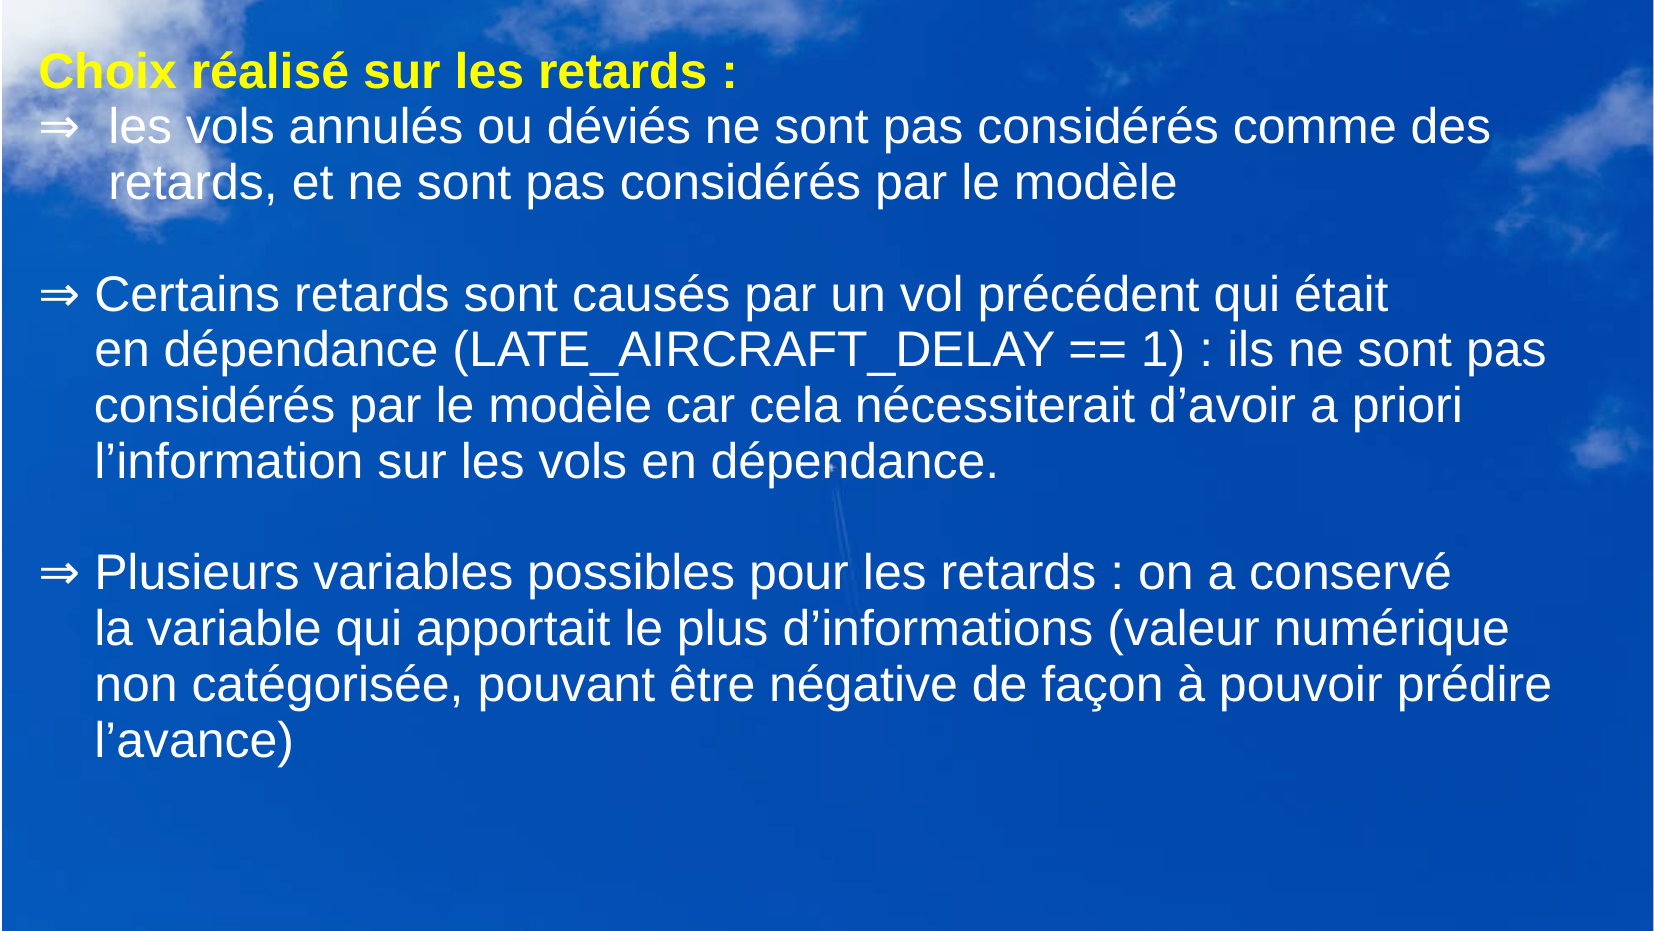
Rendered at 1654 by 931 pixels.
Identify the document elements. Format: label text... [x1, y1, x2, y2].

text_box Choix réalisé sur les retards : ⇒ les vols annulés ou déviés ne sont pas considérés comme des retards, et ne sont pas considérés par le modèle ⇒ Certains retards sont causés par un vol précédent qui était en dépendance (LATE_AIRCRAFT_DELAY == 1) : ils ne sont pas considérés par le modèle car cela nécessiterait d’avoir a priori l’information sur les vols en dépendance. ⇒ Plusieurs variables possibles pour les retards : on a conservé la variable qui apportait le plus d’informations (valeur numérique non catégorisée, pouvant être négative de façon à pouvoir prédire l’avance) [23, 35, 1586, 887]
picture [2, 0, 1654, 931]
